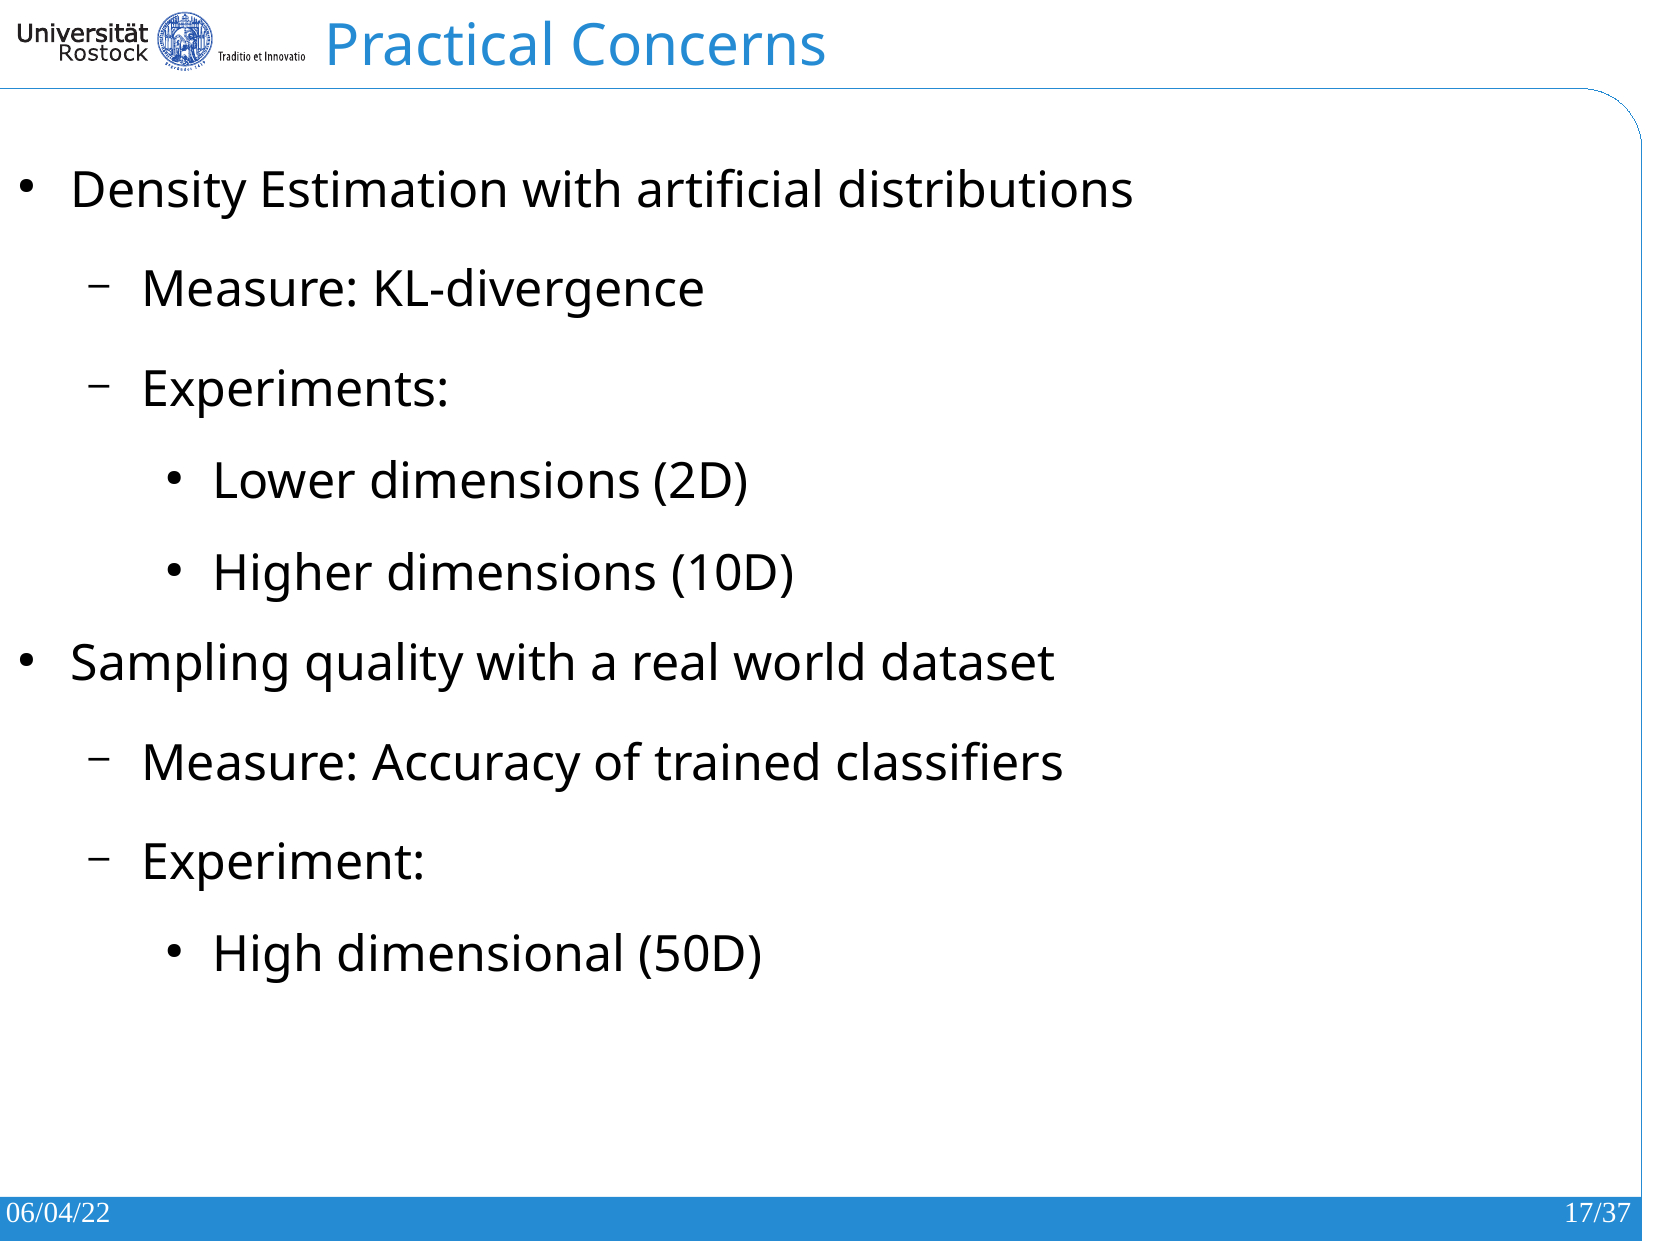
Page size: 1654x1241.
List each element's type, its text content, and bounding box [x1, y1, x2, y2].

title Practical Concerns [324, 8, 1571, 77]
list Density Estimation with artificial distributions Measure: KL-divergence Experiments: Lower dimensions (2D) Higher dimensions (10D) Sampling quality with a real world dataset Measure: Accuracy of trained classifiers Experiment: High dimensional (50D) [0, 94, 1642, 1187]
